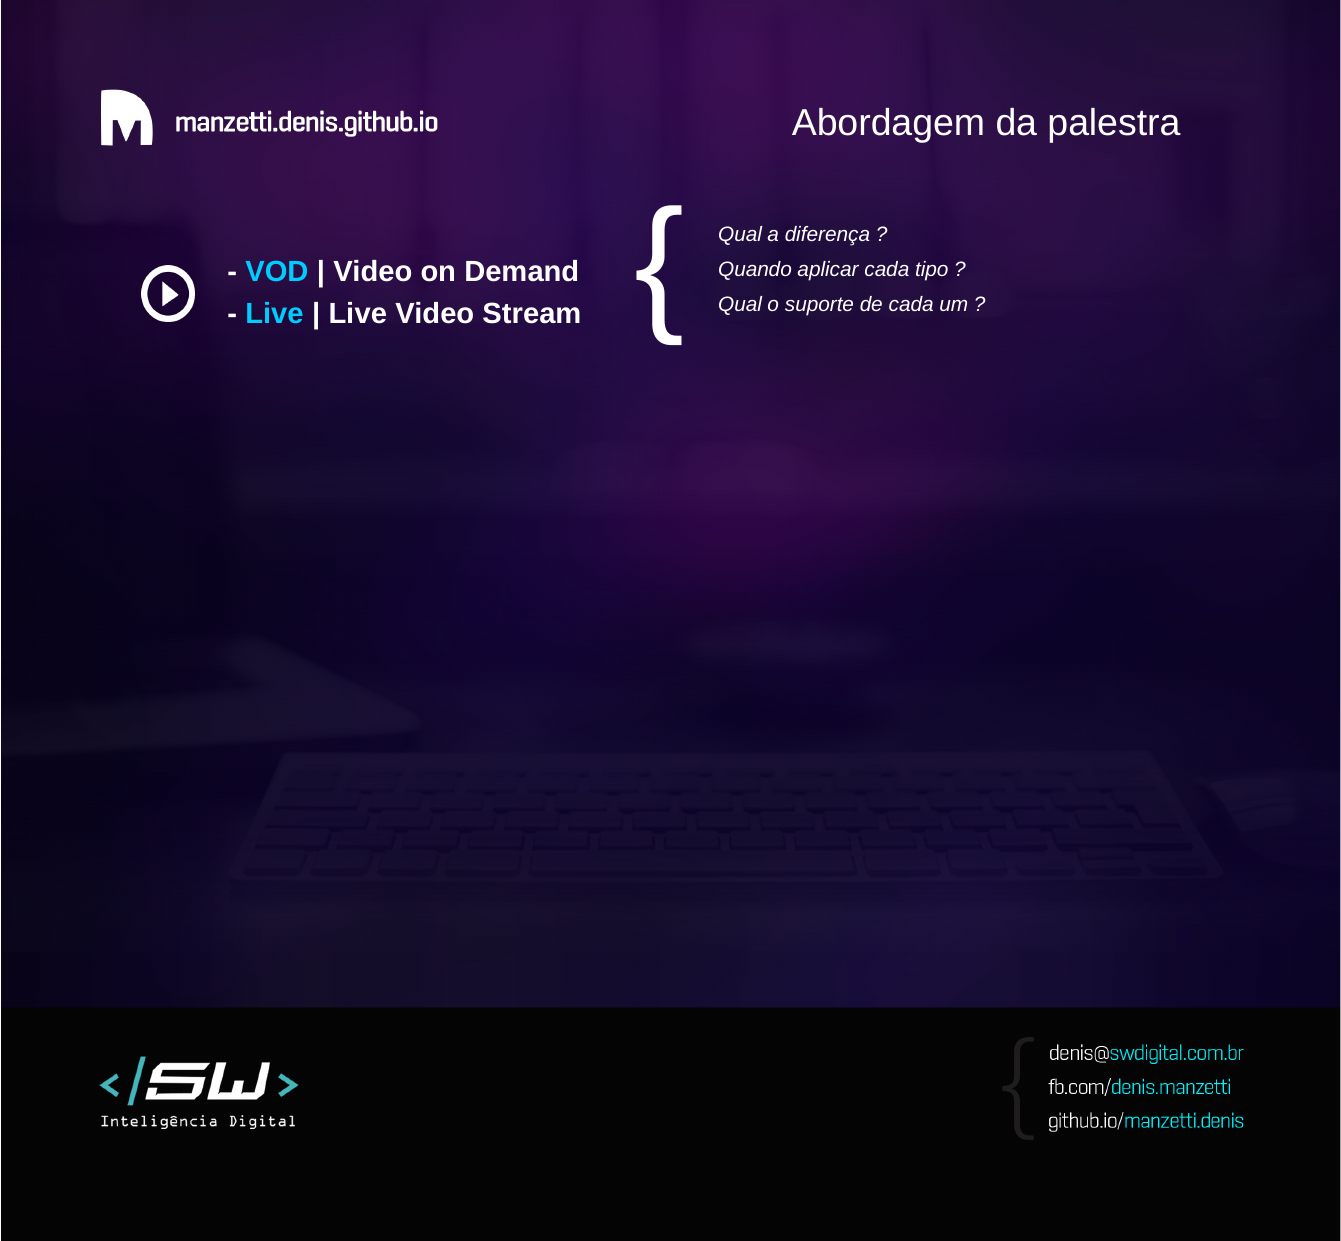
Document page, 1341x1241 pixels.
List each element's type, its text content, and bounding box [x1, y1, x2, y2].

text_box - Live | Live Video Stream [212, 289, 620, 349]
text_box { [620, 171, 727, 391]
text_box - VOD | Video on Demand [212, 248, 620, 289]
picture [1, 0, 1341, 1241]
text_box Abordagem da palestra [708, 94, 1264, 166]
text_box Qual a diferença ? Quando aplicar cada tipo ? Qual o suporte de cada um ? [703, 215, 1235, 369]
